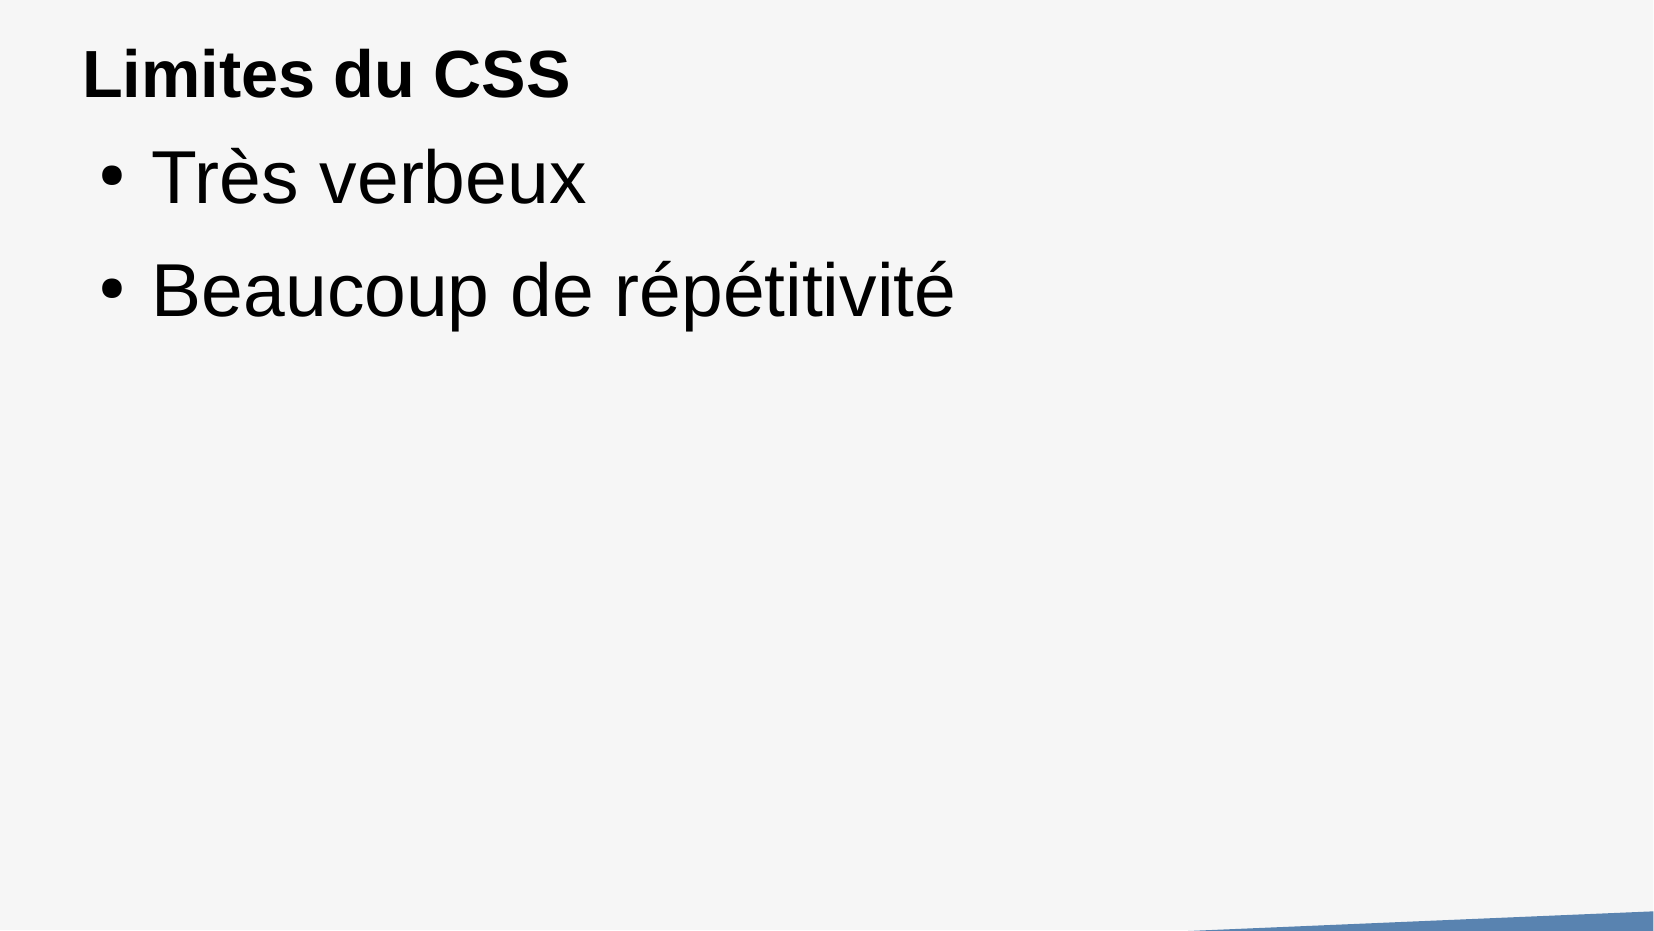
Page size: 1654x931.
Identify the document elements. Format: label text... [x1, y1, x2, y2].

title Limites du CSS [82, 37, 1571, 114]
text_box [1188, 911, 1654, 931]
list Très verbeux Beaucoup de répétitivité [80, 135, 1620, 414]
